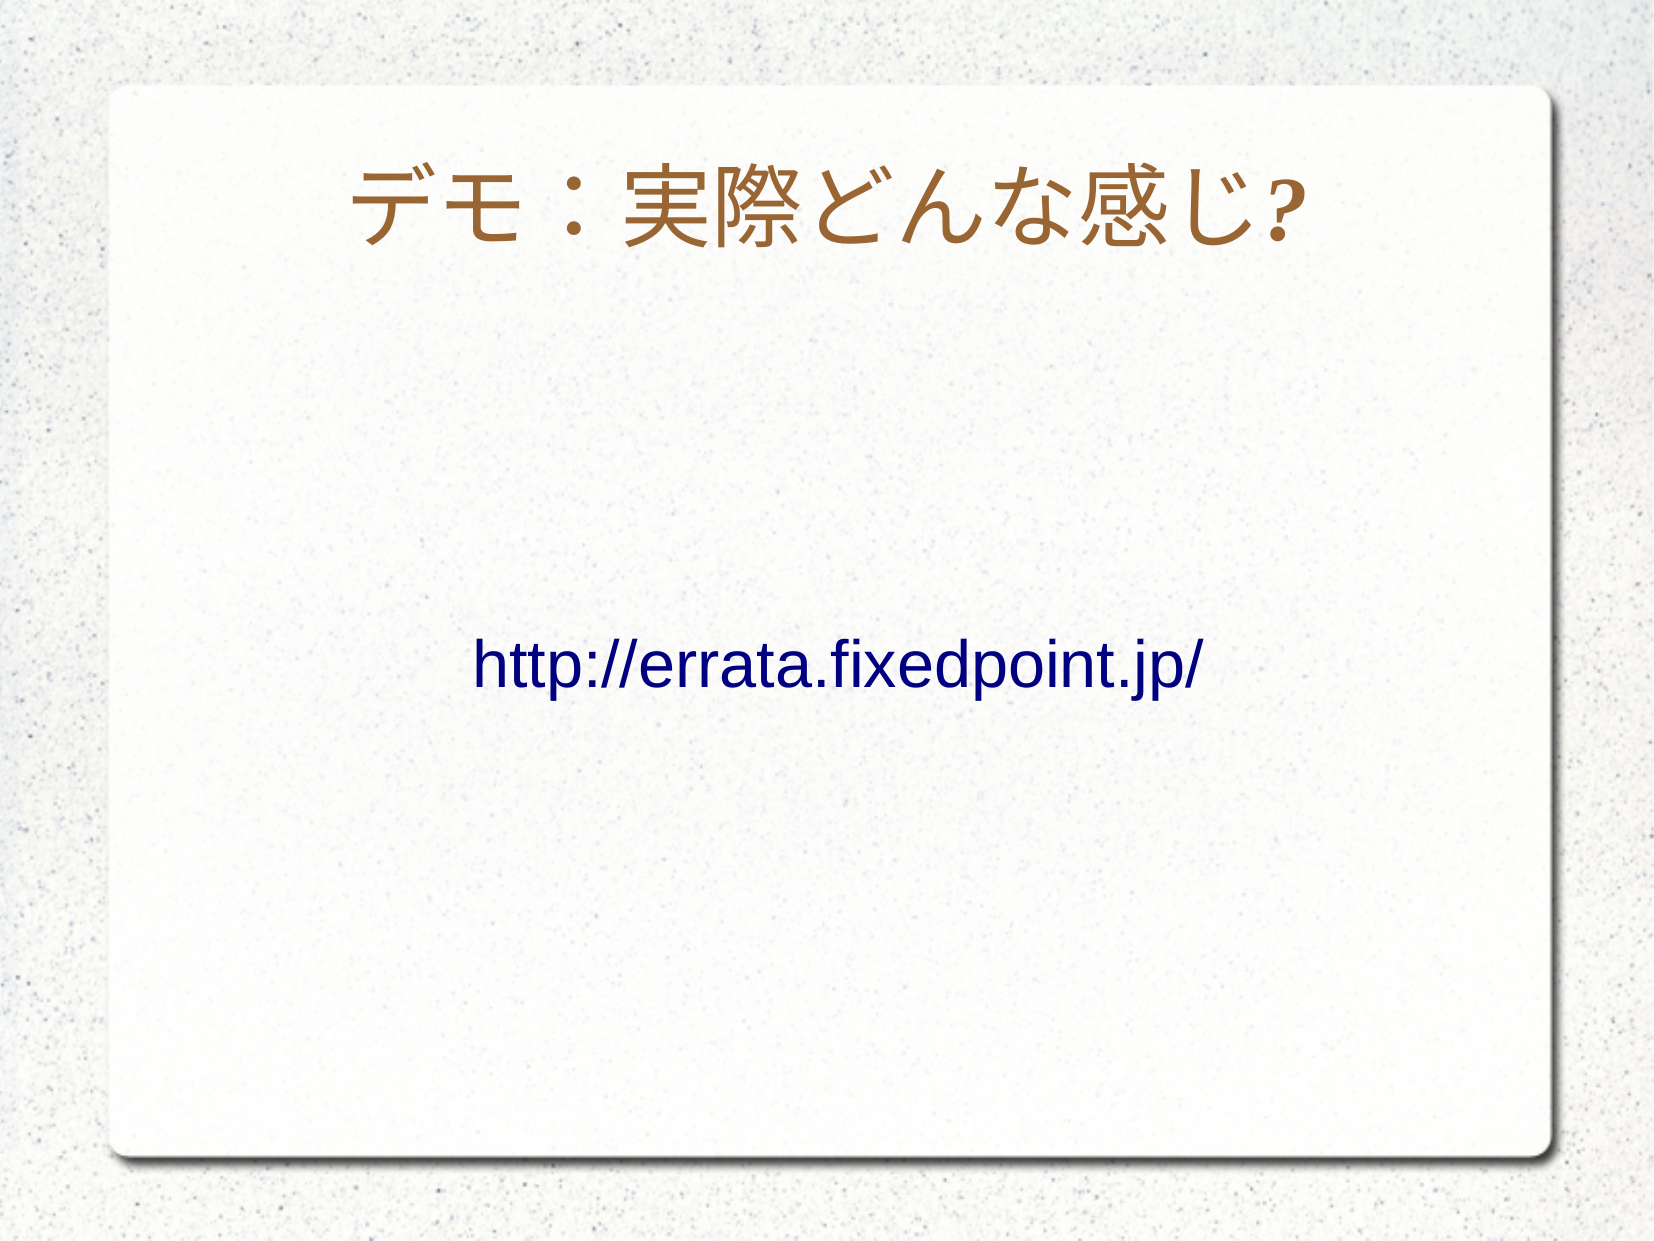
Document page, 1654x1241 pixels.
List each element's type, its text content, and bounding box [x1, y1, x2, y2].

subtitle http://errata.fixedpoint.jp/ [147, 281, 1506, 1123]
title デモ：実際どんな感じ? [118, 96, 1536, 304]
picture [0, 0, 1654, 1241]
